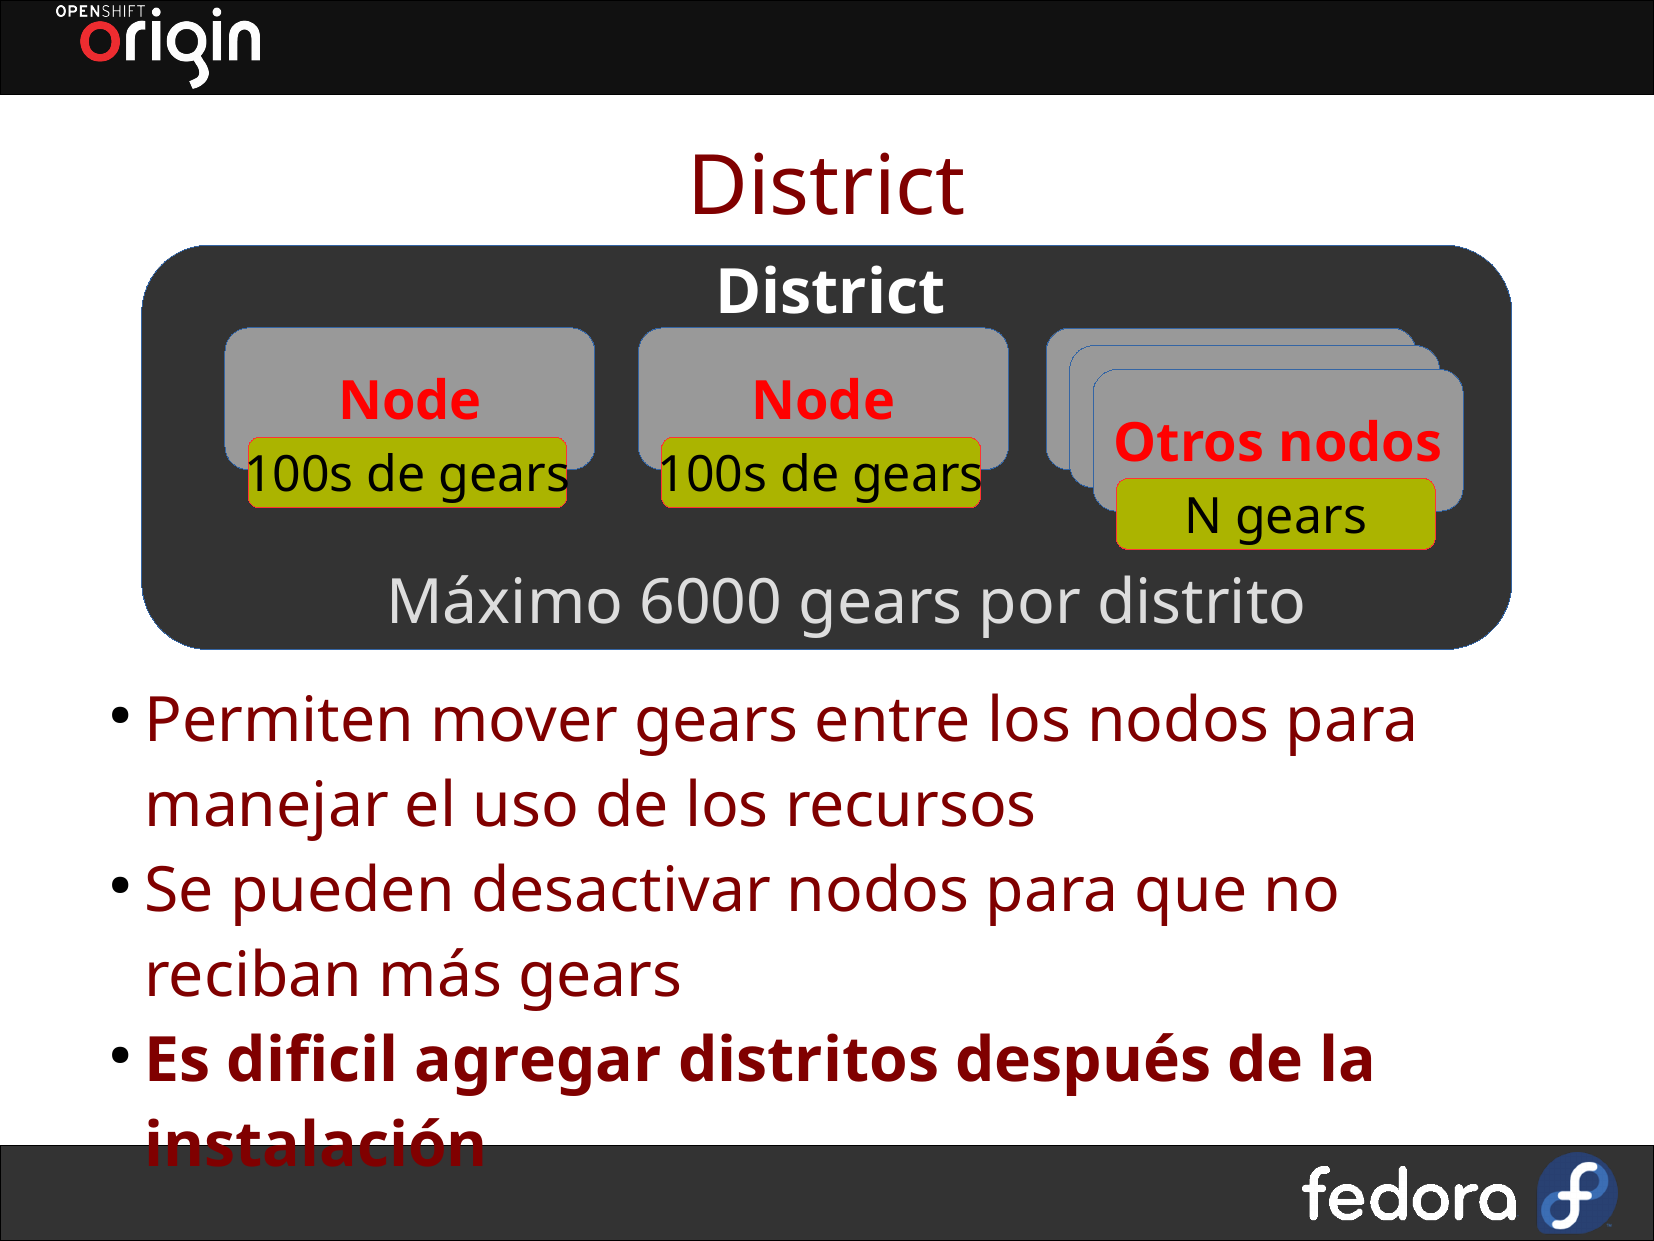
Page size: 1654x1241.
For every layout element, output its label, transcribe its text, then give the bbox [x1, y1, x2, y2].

text_box Node [638, 327, 1009, 470]
text_box 100s de gears [248, 437, 567, 508]
text_box Otros nodos [1093, 369, 1464, 512]
text_box N gears [1116, 478, 1436, 550]
text_box Node [224, 327, 595, 470]
text_box Permiten mover gears entre los nodos para manejar el uso de los recursos Se pueden desactivar nodos para que no reciban más gears Es dificil agregar distritos después de la instalación [94, 667, 1536, 1119]
text_box District [700, 239, 953, 327]
picture [1299, 1151, 1619, 1235]
picture [56, 5, 260, 89]
text_box 100s de gears [661, 437, 981, 508]
text_box [141, 245, 1512, 650]
text_box Máximo 6000 gears por distrito [371, 549, 1283, 637]
title District [82, 78, 1571, 287]
